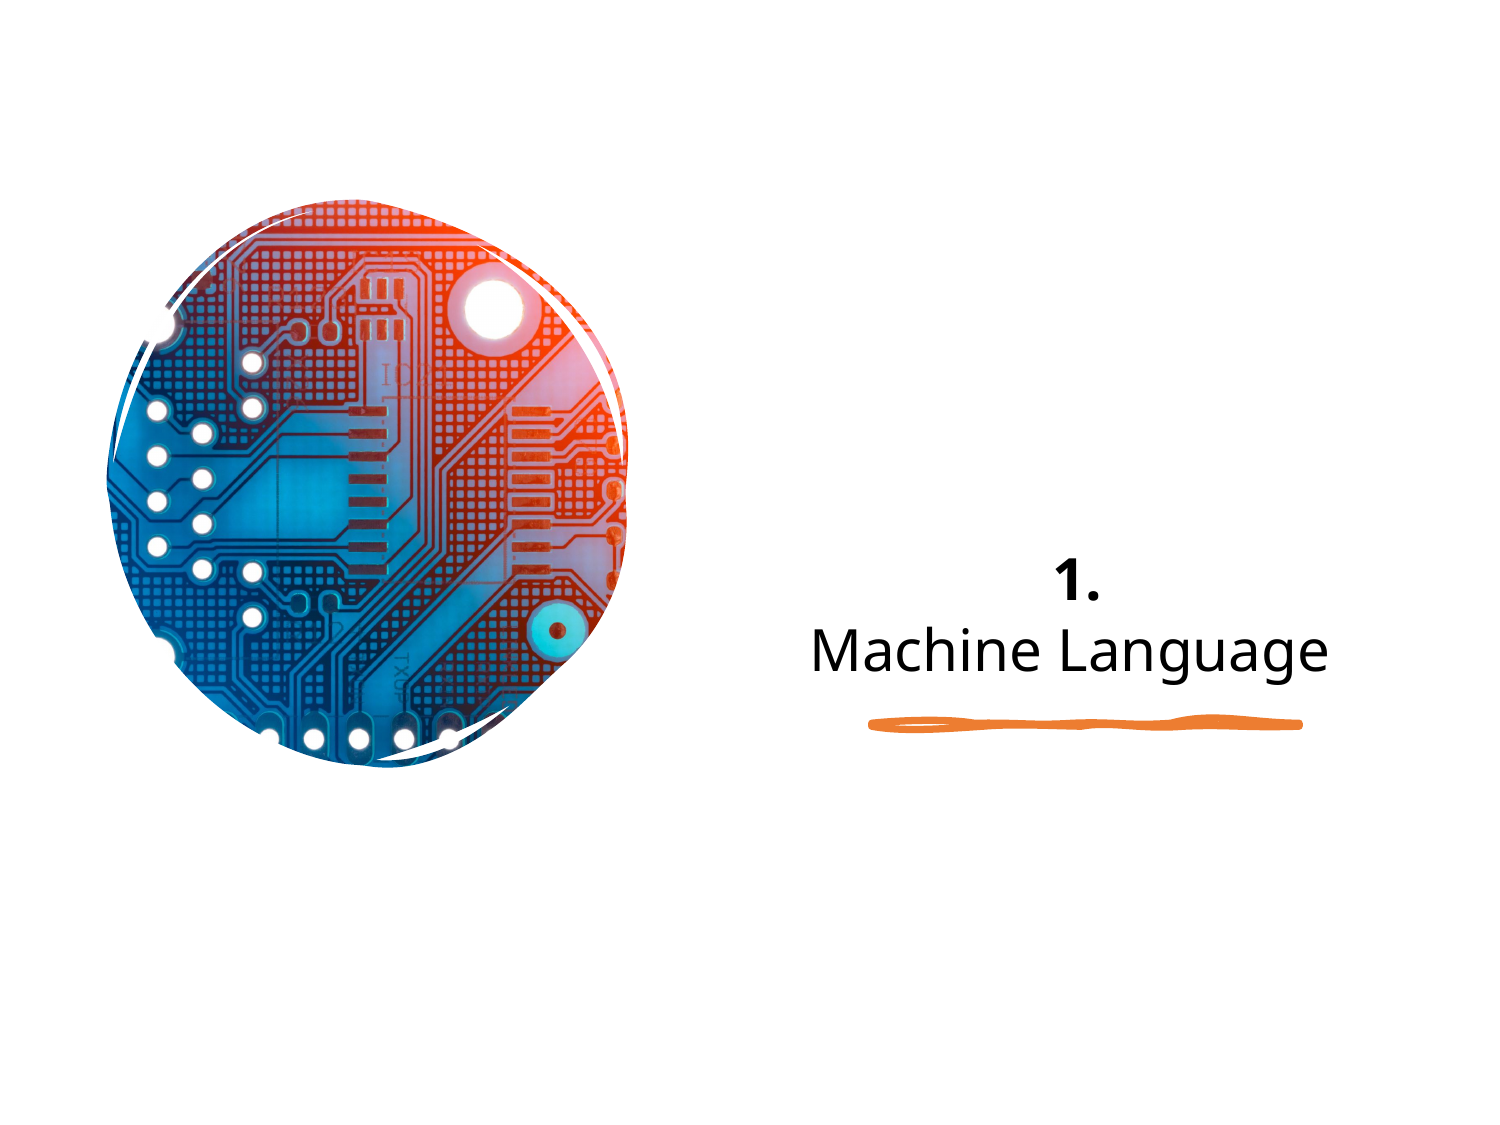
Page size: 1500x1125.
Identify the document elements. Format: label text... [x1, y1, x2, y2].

text_box [0, 0, 1500, 1125]
title 1. Machine Language [690, 393, 1480, 694]
